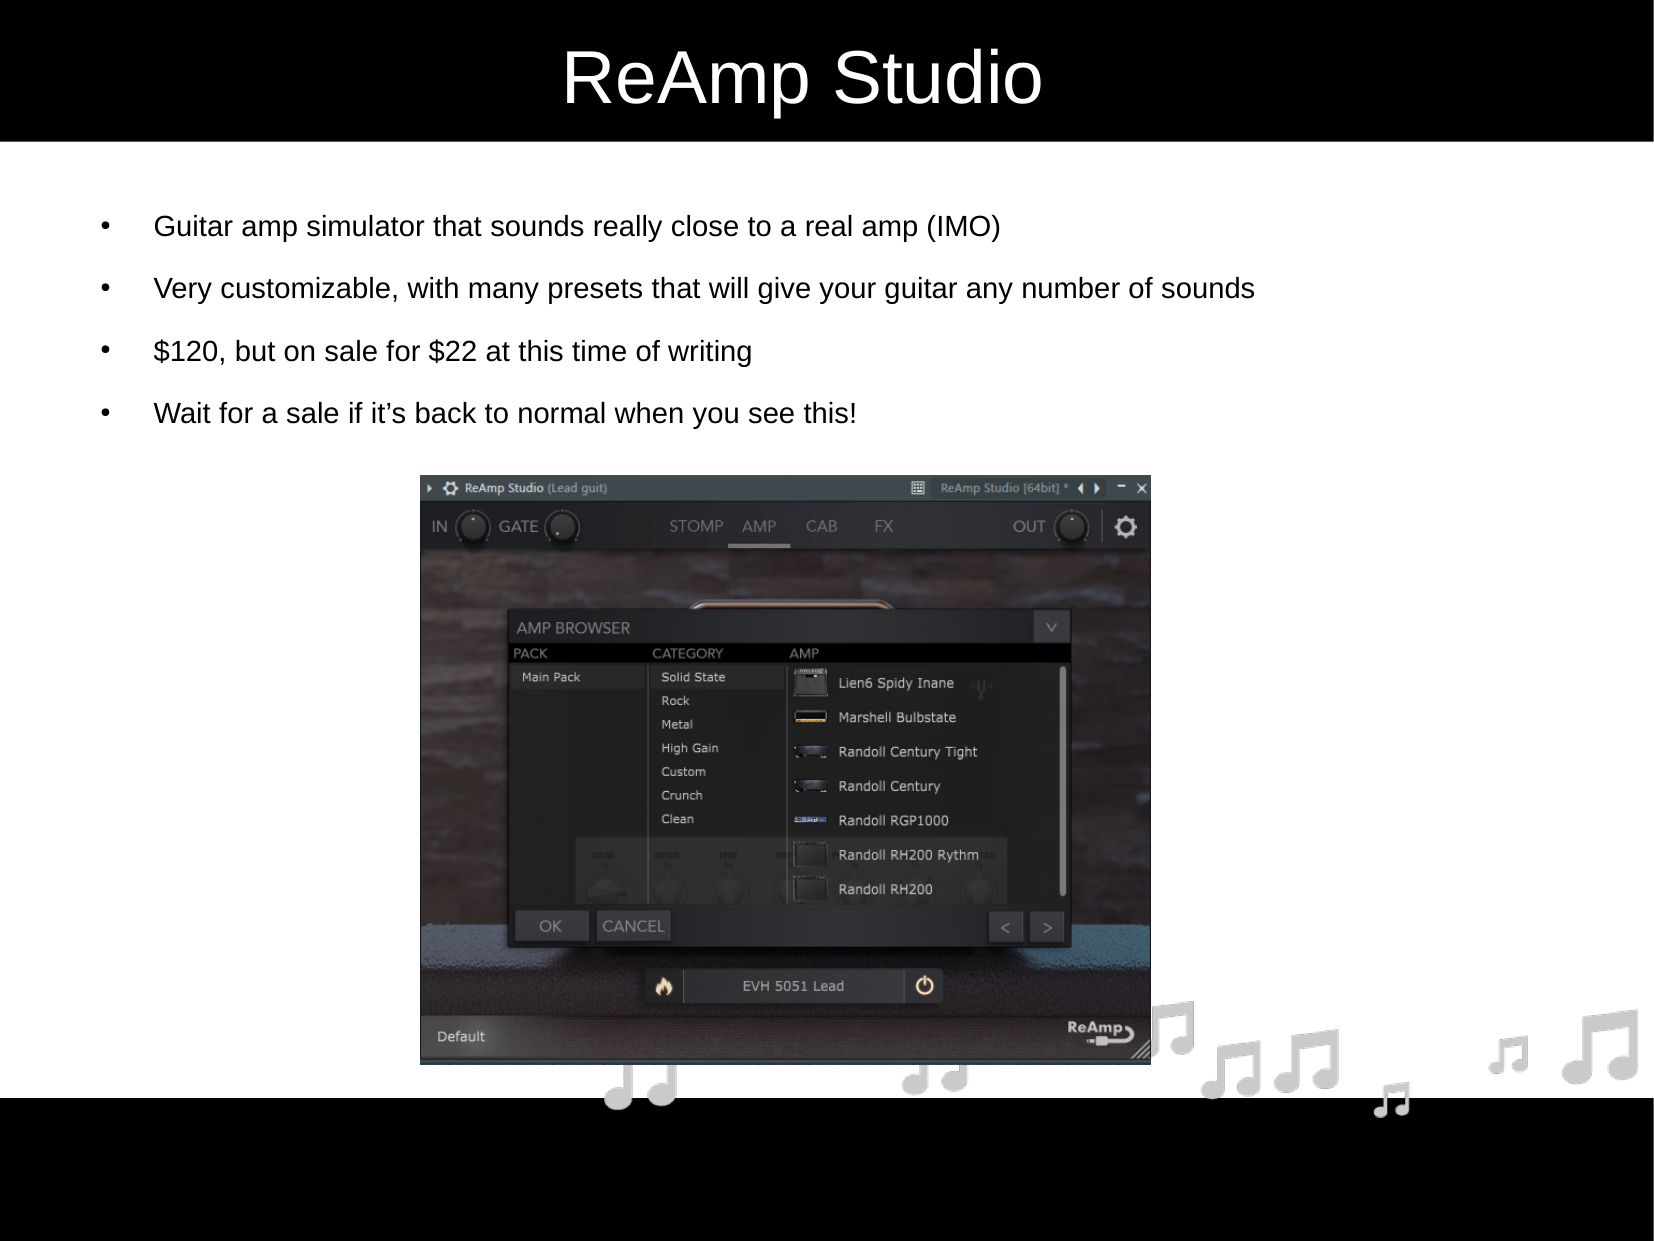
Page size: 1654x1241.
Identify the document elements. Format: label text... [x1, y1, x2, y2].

picture [420, 475, 1151, 1066]
title ReAmp Studio [59, 8, 1548, 148]
list Guitar amp simulator that sounds really close to a real amp (IMO) Very customizable, with many presets that will give your guitar any number of sounds $120, but on sale for $22 at this time of writing Wait for a sale if it’s back to normal when you see this! [82, 210, 1571, 930]
